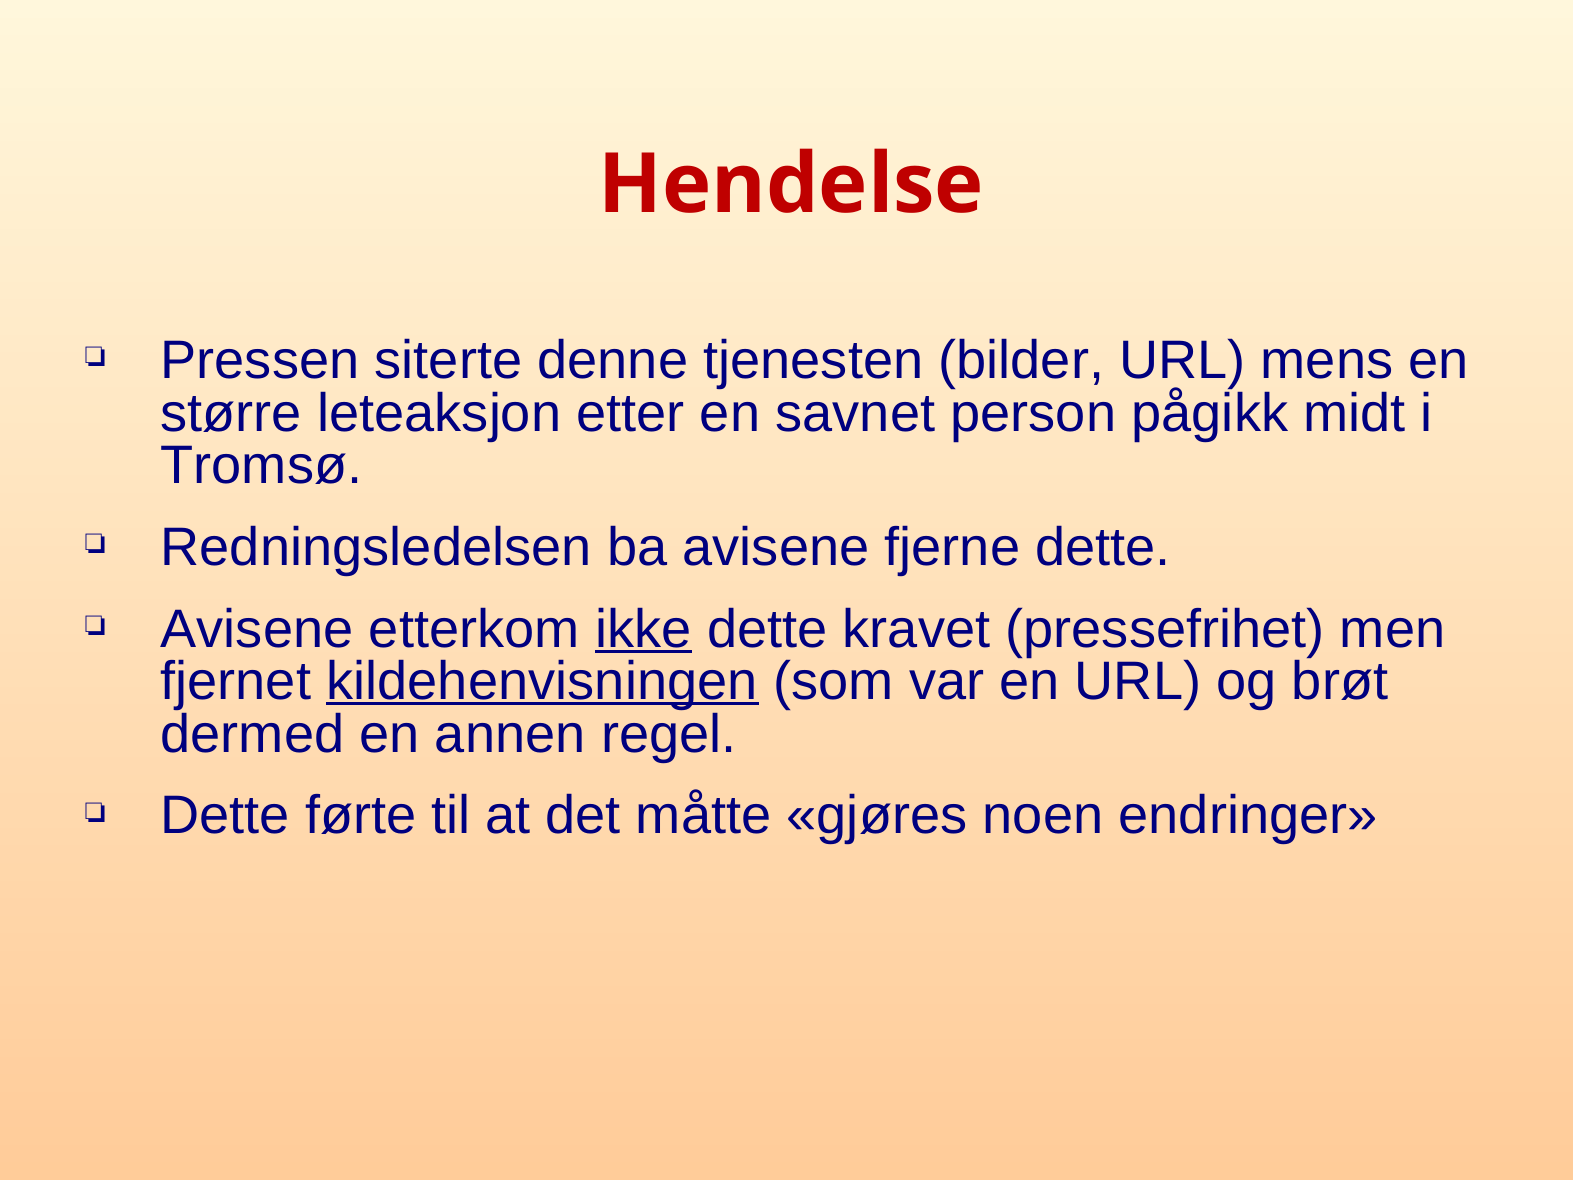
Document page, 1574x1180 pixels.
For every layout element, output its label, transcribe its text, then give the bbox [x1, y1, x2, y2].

title Hendelse [39, 54, 1543, 309]
list Pressen siterte denne tjenesten (bilder, URL) mens en større leteaksjon etter en savnet person pågikk midt i Tromsø. Redningsledelsen ba avisene fjerne dette. Avisene etterkom ikke dette kravet (pressefrihet) men fjernet kildehenvisningen (som var en URL) og brøt dermed en annen regel. Dette førte til at det måtte «gjøres noen endringer» [85, 336, 1539, 1170]
